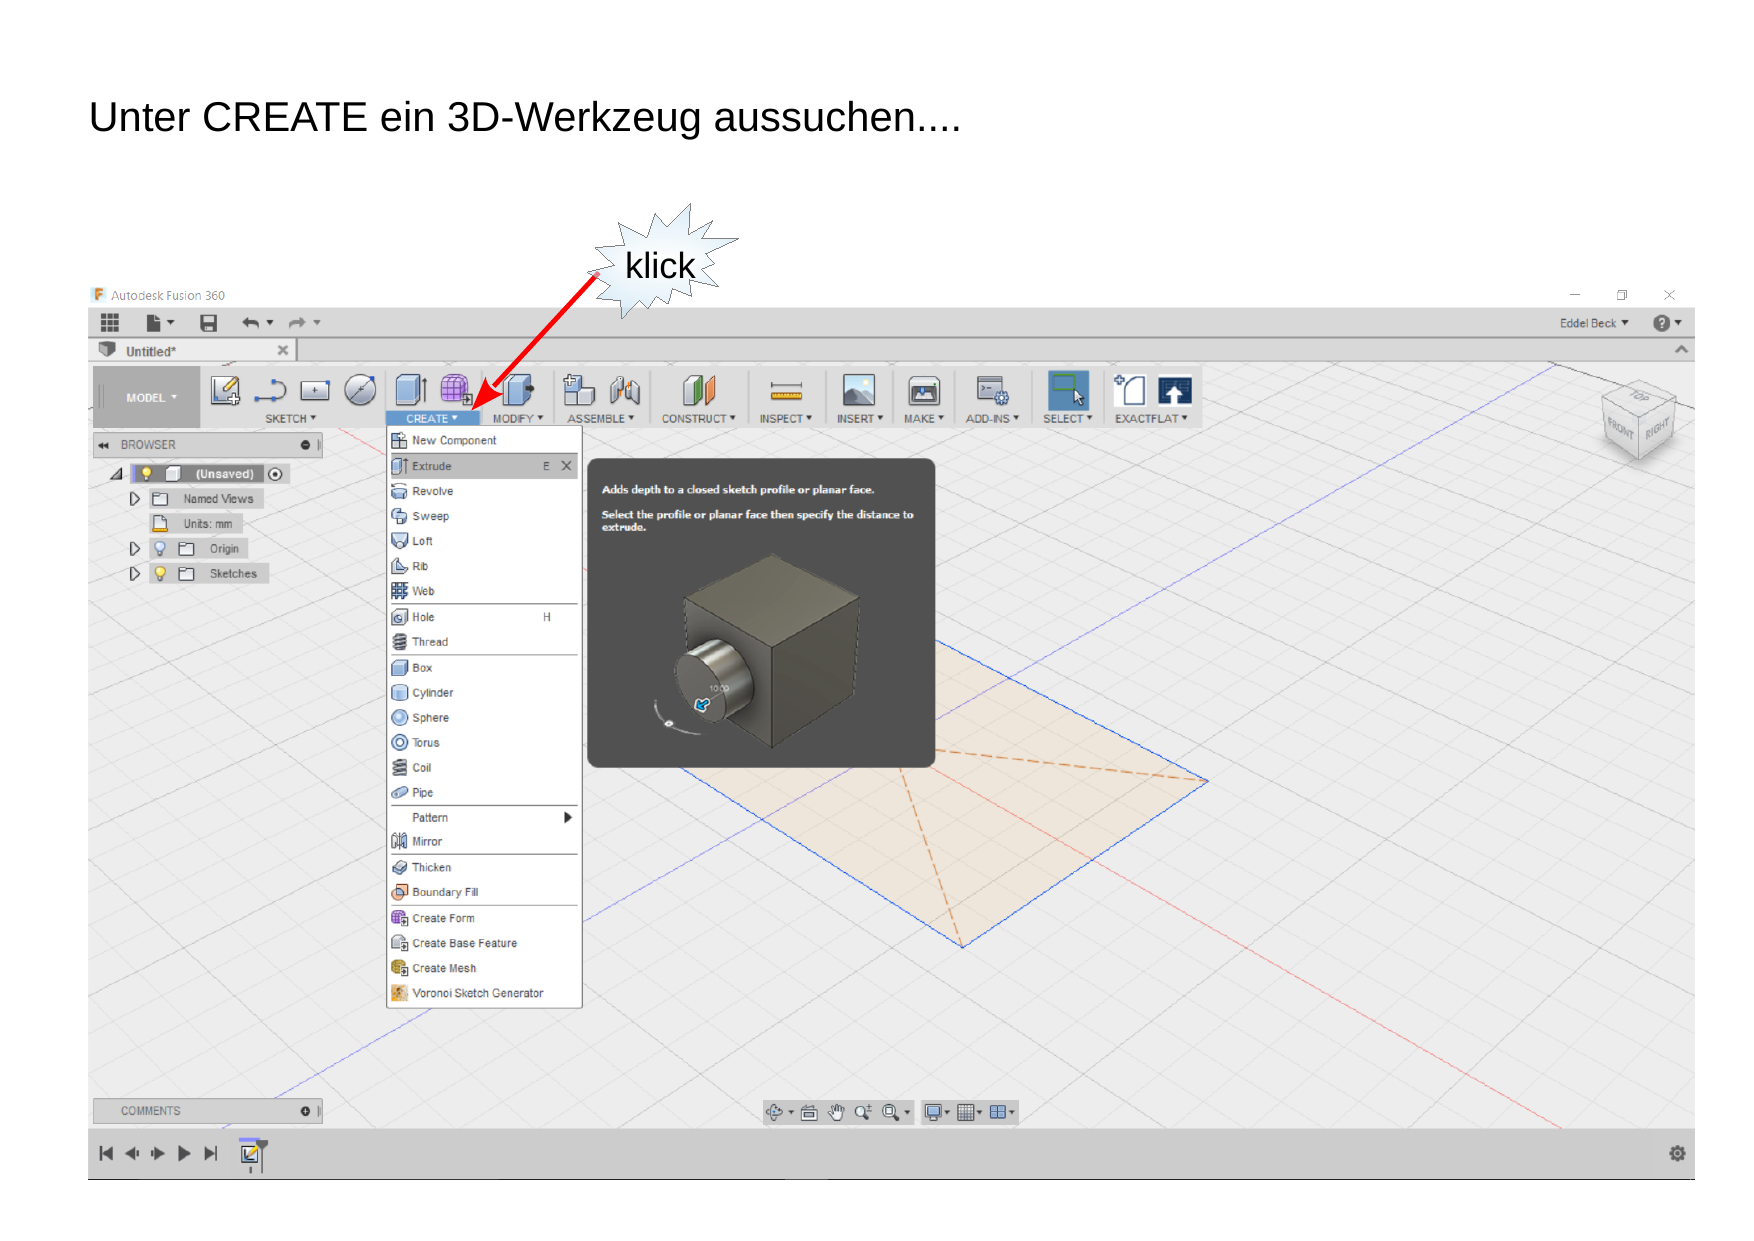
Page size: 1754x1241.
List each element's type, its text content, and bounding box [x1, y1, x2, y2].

text_box [587, 266, 671, 319]
text_box [595, 246, 610, 261]
text_box [715, 238, 739, 250]
title Unter CREATE ein 3D-Werkzeug aussuchen.... [88, 88, 1535, 147]
text_box [618, 203, 713, 237]
text_box klick [610, 237, 715, 294]
picture [88, 283, 1695, 1180]
